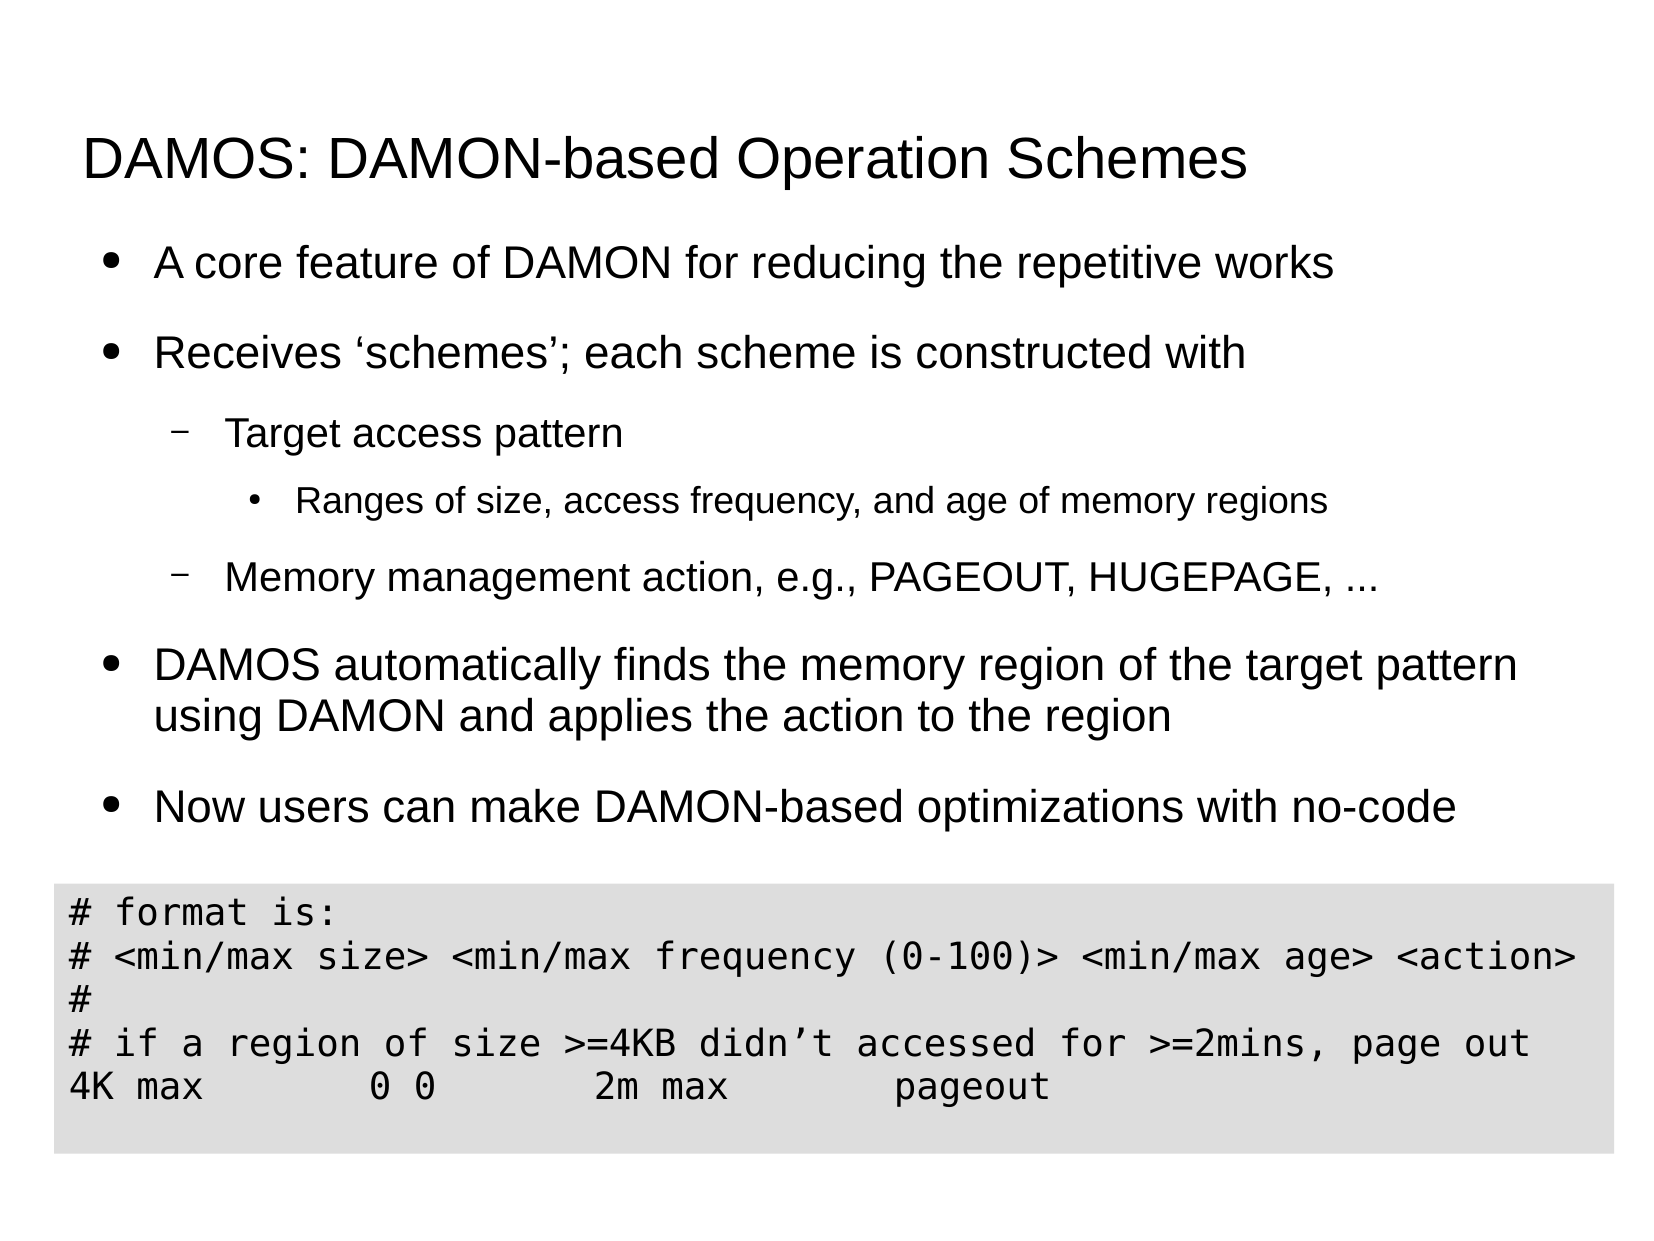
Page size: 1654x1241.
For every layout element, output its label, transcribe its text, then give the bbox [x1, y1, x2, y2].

text_box # format is: # <min/max size> <min/max frequency (0-100)> <min/max age> <action> # # if a region of size >=4KB didn’t accessed for >=2mins, page out 4K max 0 0 2m max pageout [54, 883, 1615, 1154]
list A core feature of DAMON for reducing the repetitive works Receives ‘schemes’; each scheme is constructed with Target access pattern Ranges of size, access frequency, and age of memory regions Memory management action, e.g., PAGEOUT, HUGEPAGE, ... DAMOS automatically finds the memory region of the target pattern using DAMON and applies the action to the region Now users can make DAMON-based optimizations with no-code [82, 236, 1571, 883]
title DAMOS: DAMON-based Operation Schemes [82, 108, 1571, 210]
